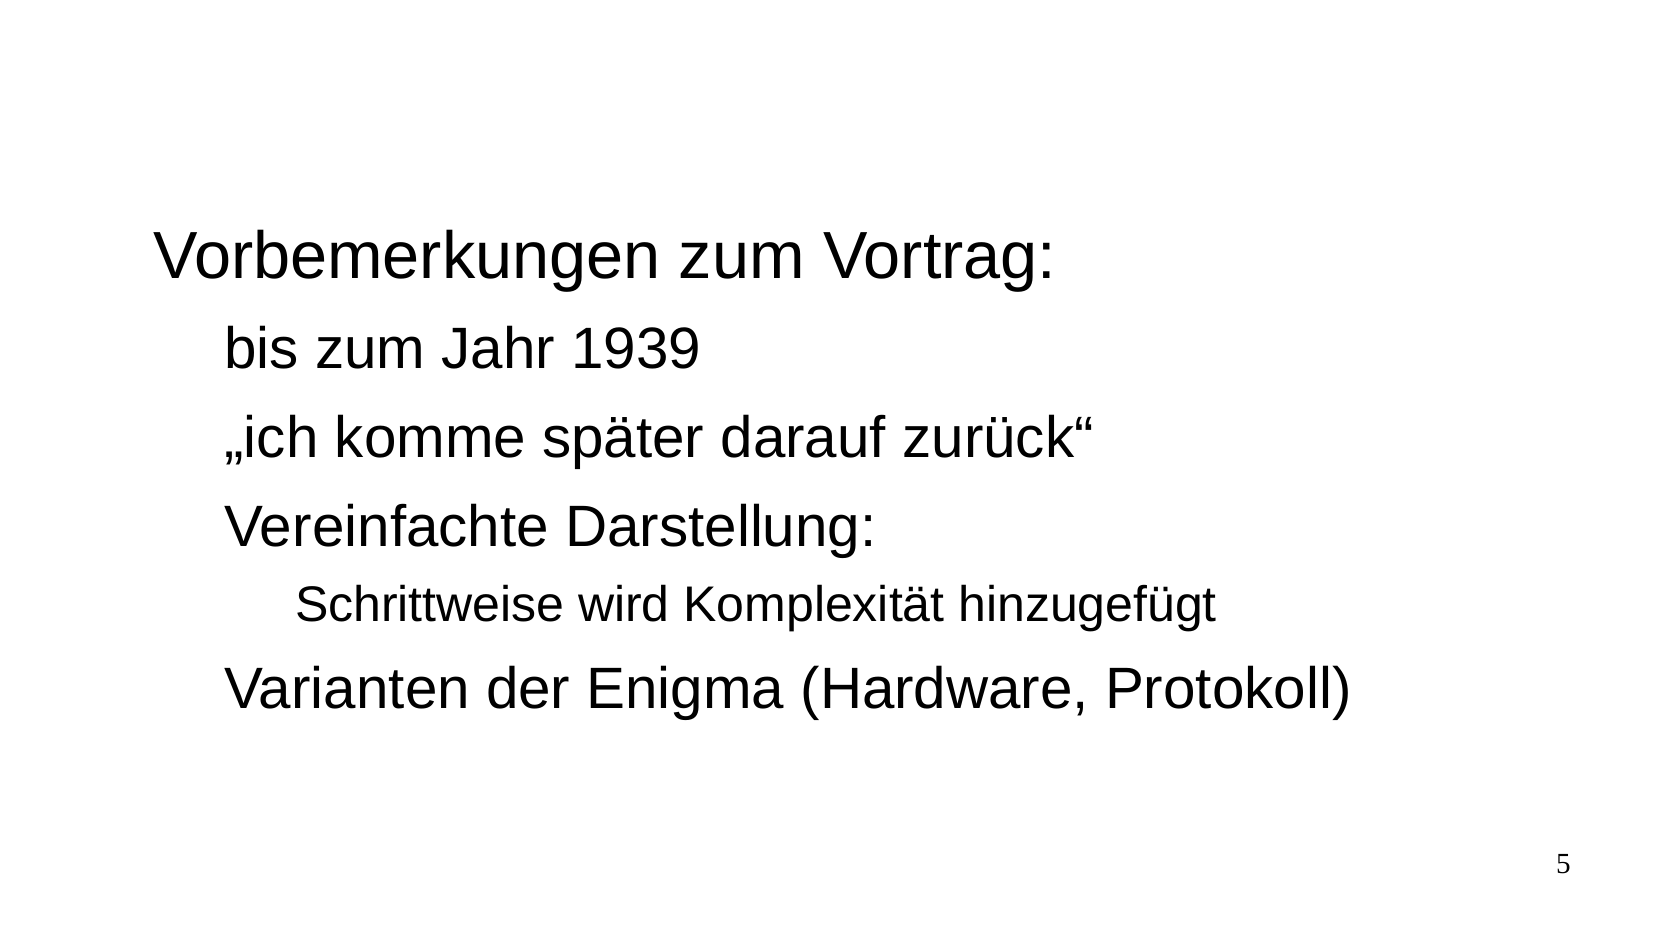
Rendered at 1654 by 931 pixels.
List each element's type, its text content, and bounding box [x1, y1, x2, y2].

list Vorbemerkungen zum Vortrag: bis zum Jahr 1939 „ich komme später darauf zurück“ Vereinfachte Darstellung: Schrittweise wird Komplexität hinzugefügt Varianten der Enigma (Hardware, Protokoll) [82, 217, 1571, 758]
